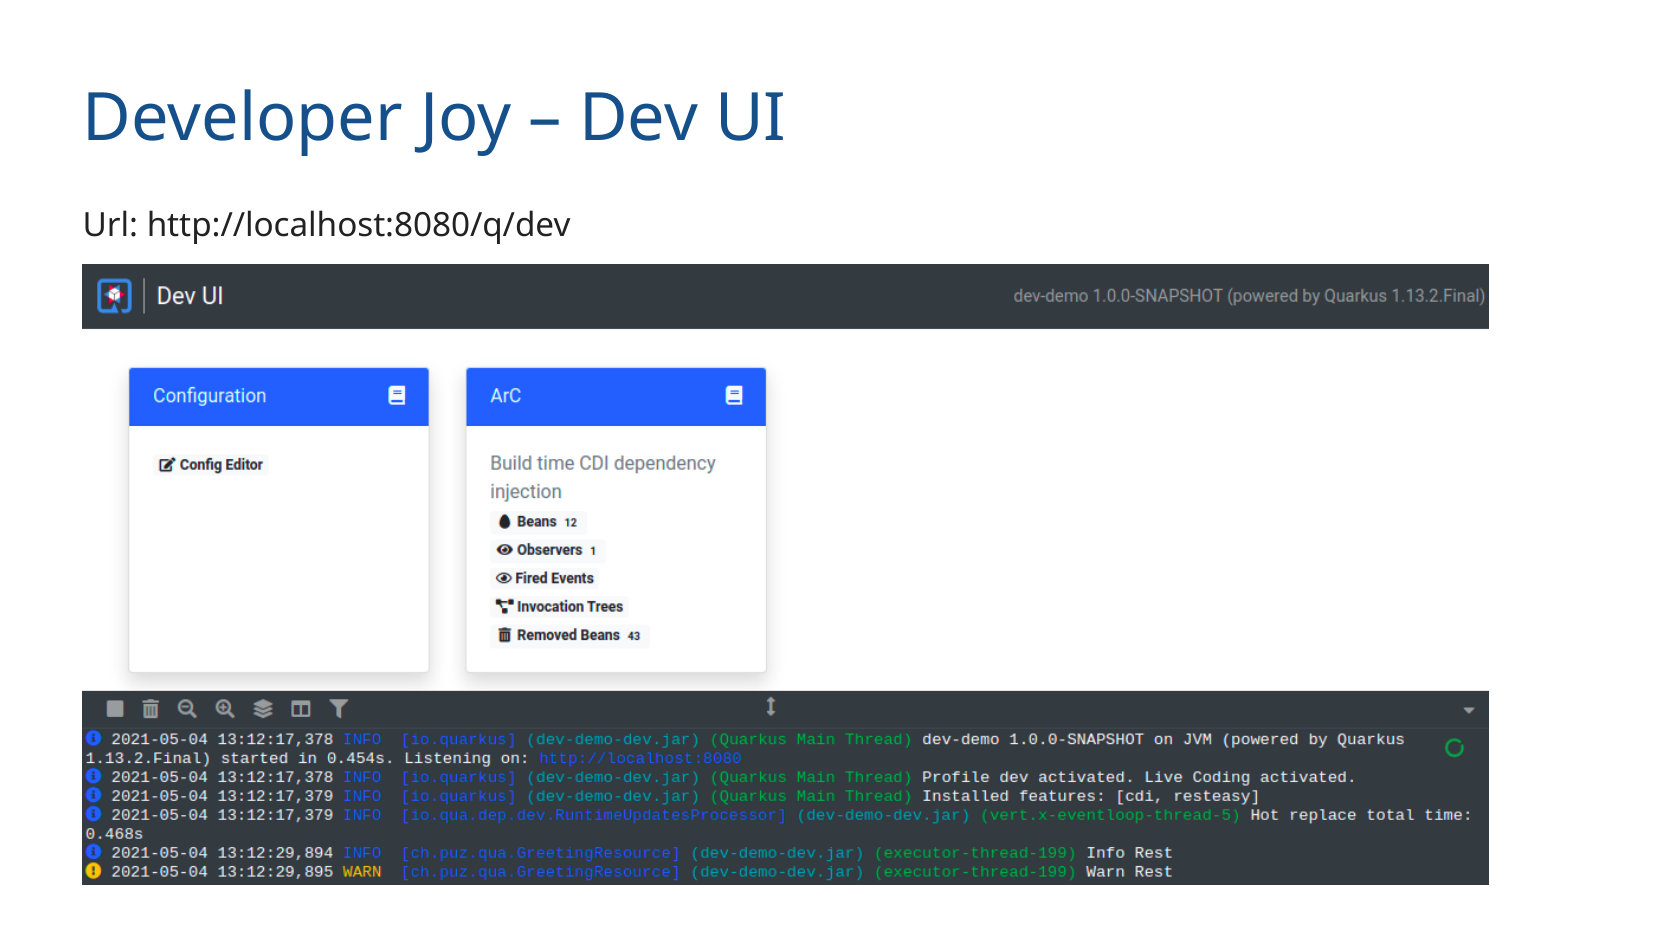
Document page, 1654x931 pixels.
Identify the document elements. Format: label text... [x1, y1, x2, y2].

picture [82, 264, 1489, 885]
title Developer Joy – Dev UI [82, 37, 1571, 193]
list Url: http://localhost:8080/q/dev [82, 200, 1583, 248]
list [82, 248, 1583, 886]
